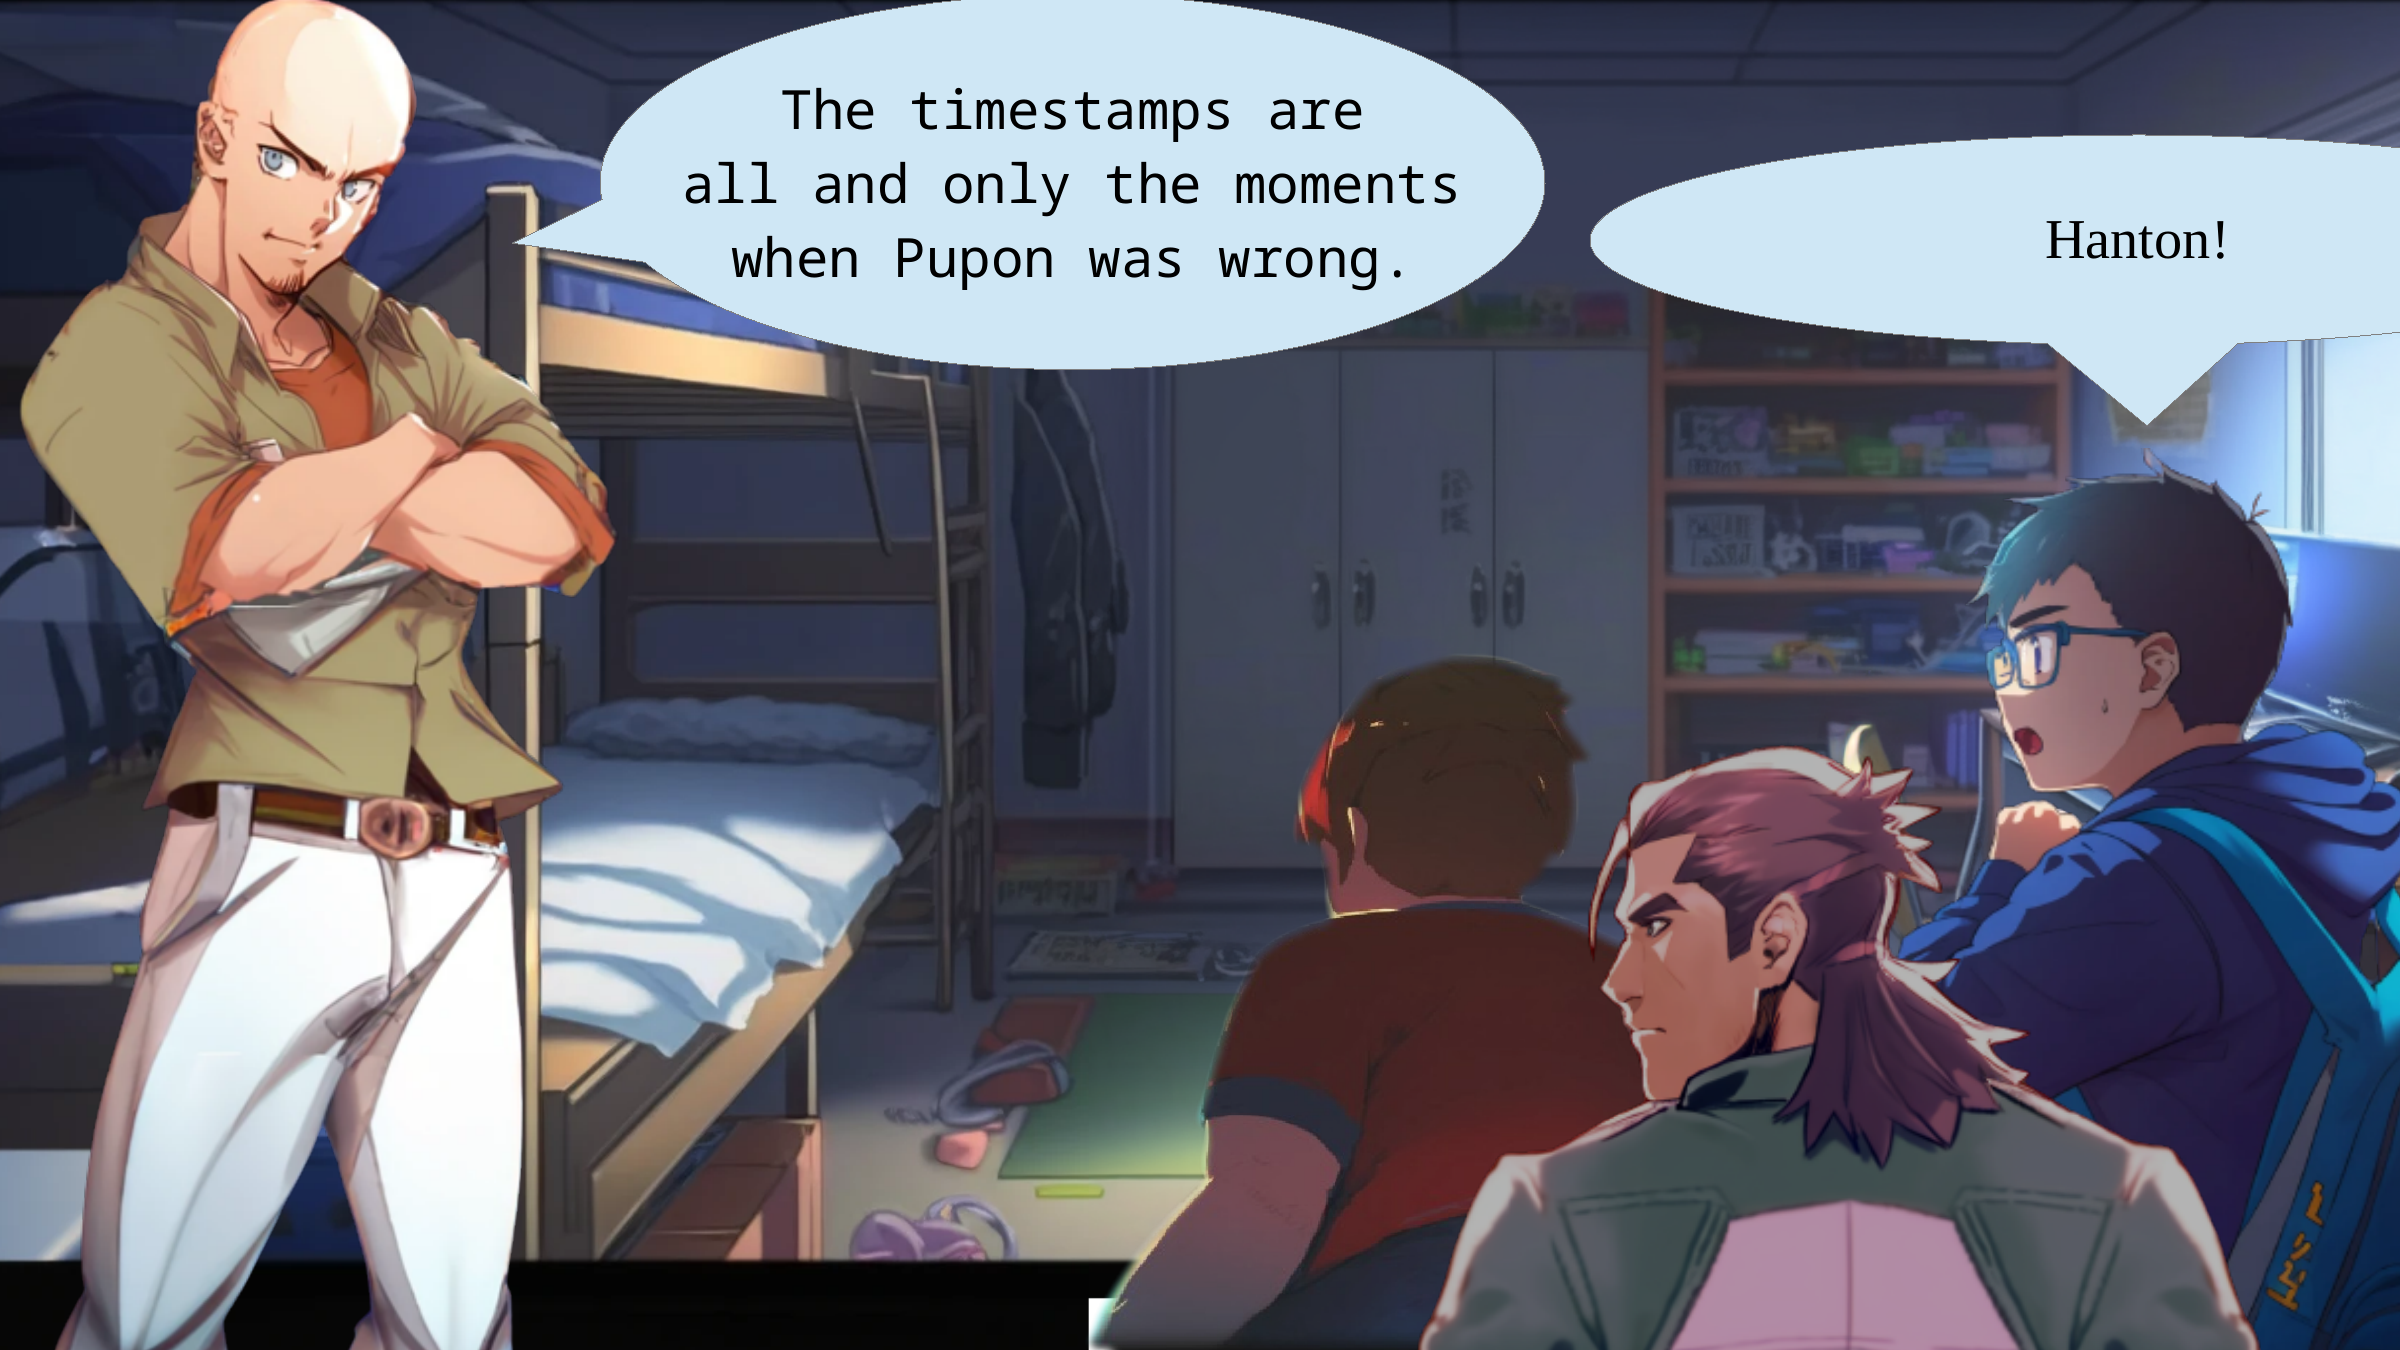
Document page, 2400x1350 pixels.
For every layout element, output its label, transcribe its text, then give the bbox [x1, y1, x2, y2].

text_box The timestamps are all and only the moments when Pupon was wrong. [512, 0, 1546, 370]
text_box Hanton! [1590, 134, 2400, 426]
picture [0, 0, 2400, 1350]
